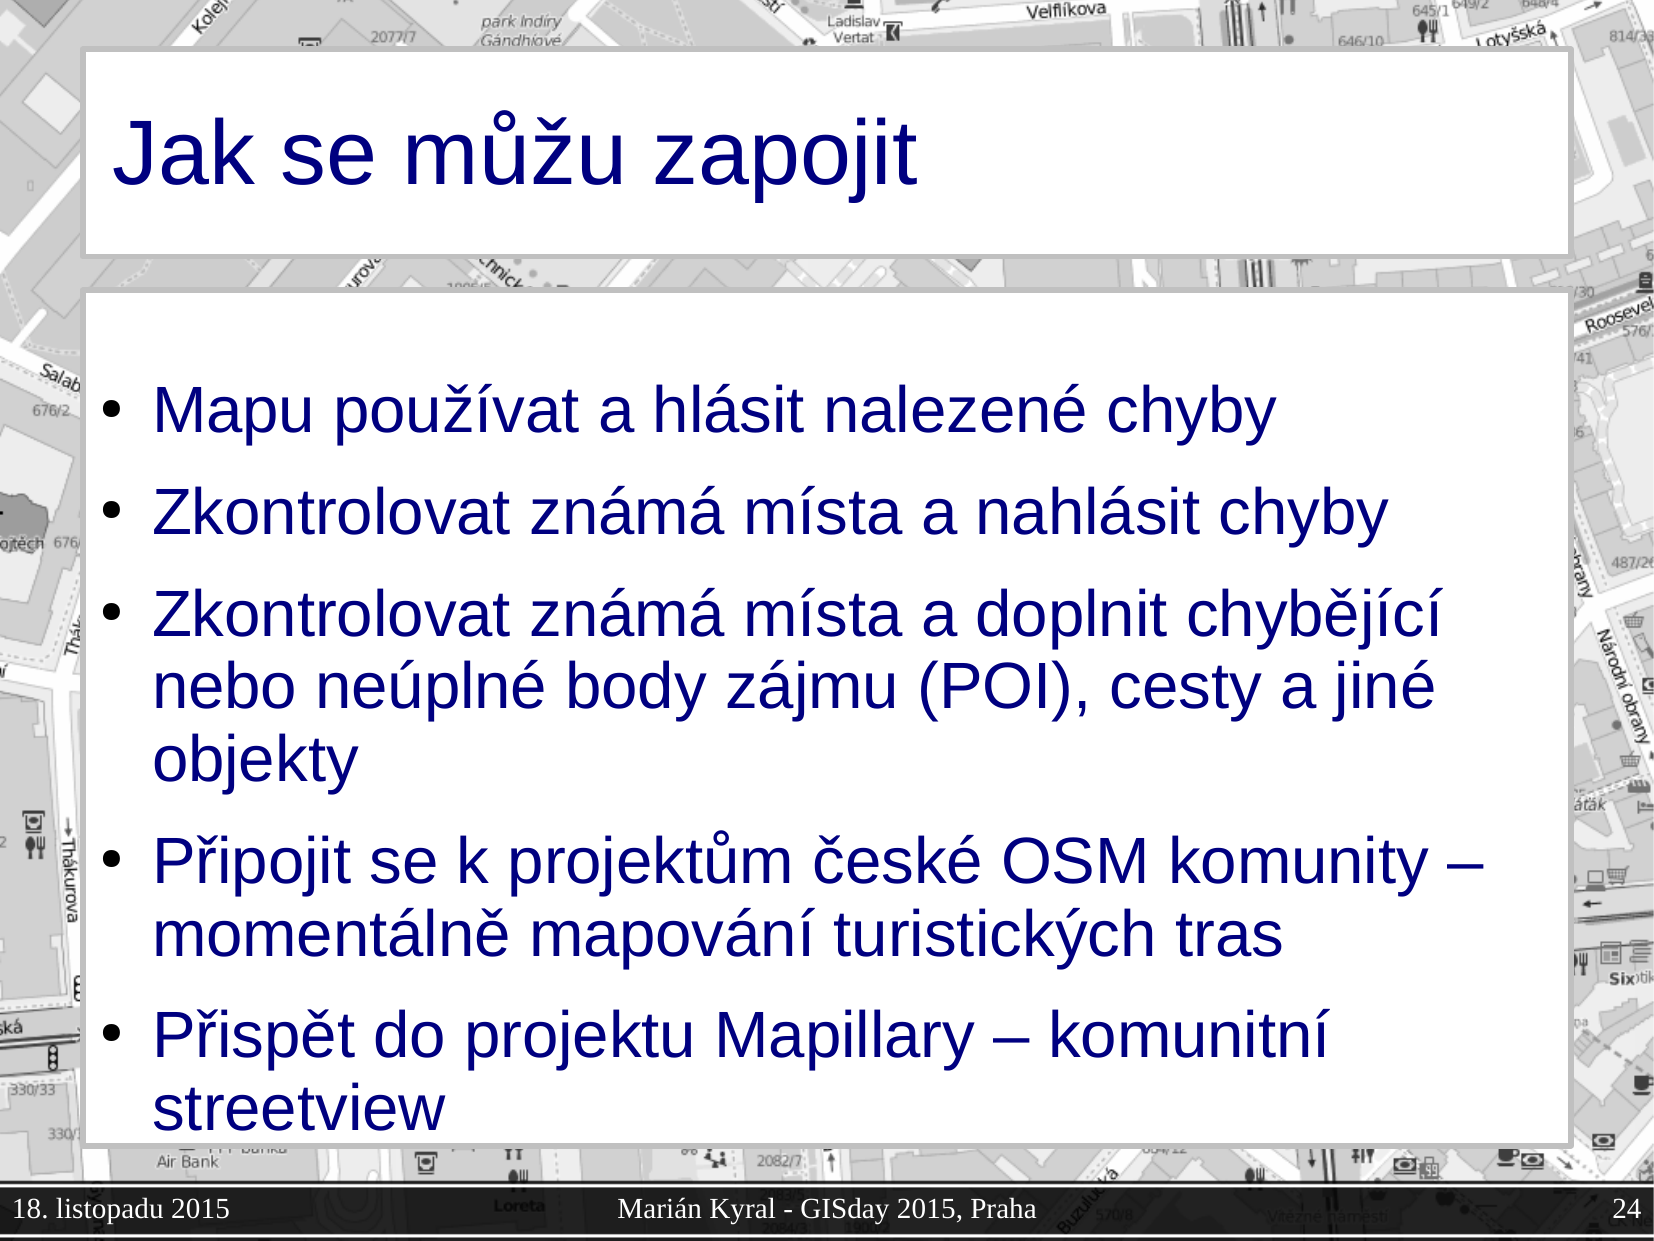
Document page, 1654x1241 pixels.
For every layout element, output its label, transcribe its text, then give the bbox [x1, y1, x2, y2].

list Mapu používat a hlásit nalezené chyby Zkontrolovat známá místa a nahlásit chyby Zkontrolovat známá místa a doplnit chybějící nebo neúplné body zájmu (POI), cesty a jiné objekty Připojit se k projektům české OSM komunity – momentálně mapování turistických tras Přispět do projektu Mapillary – komunitní streetview [82, 290, 1571, 1146]
picture [0, 0, 1654, 1241]
title Jak se můžu zapojit [82, 49, 1571, 257]
